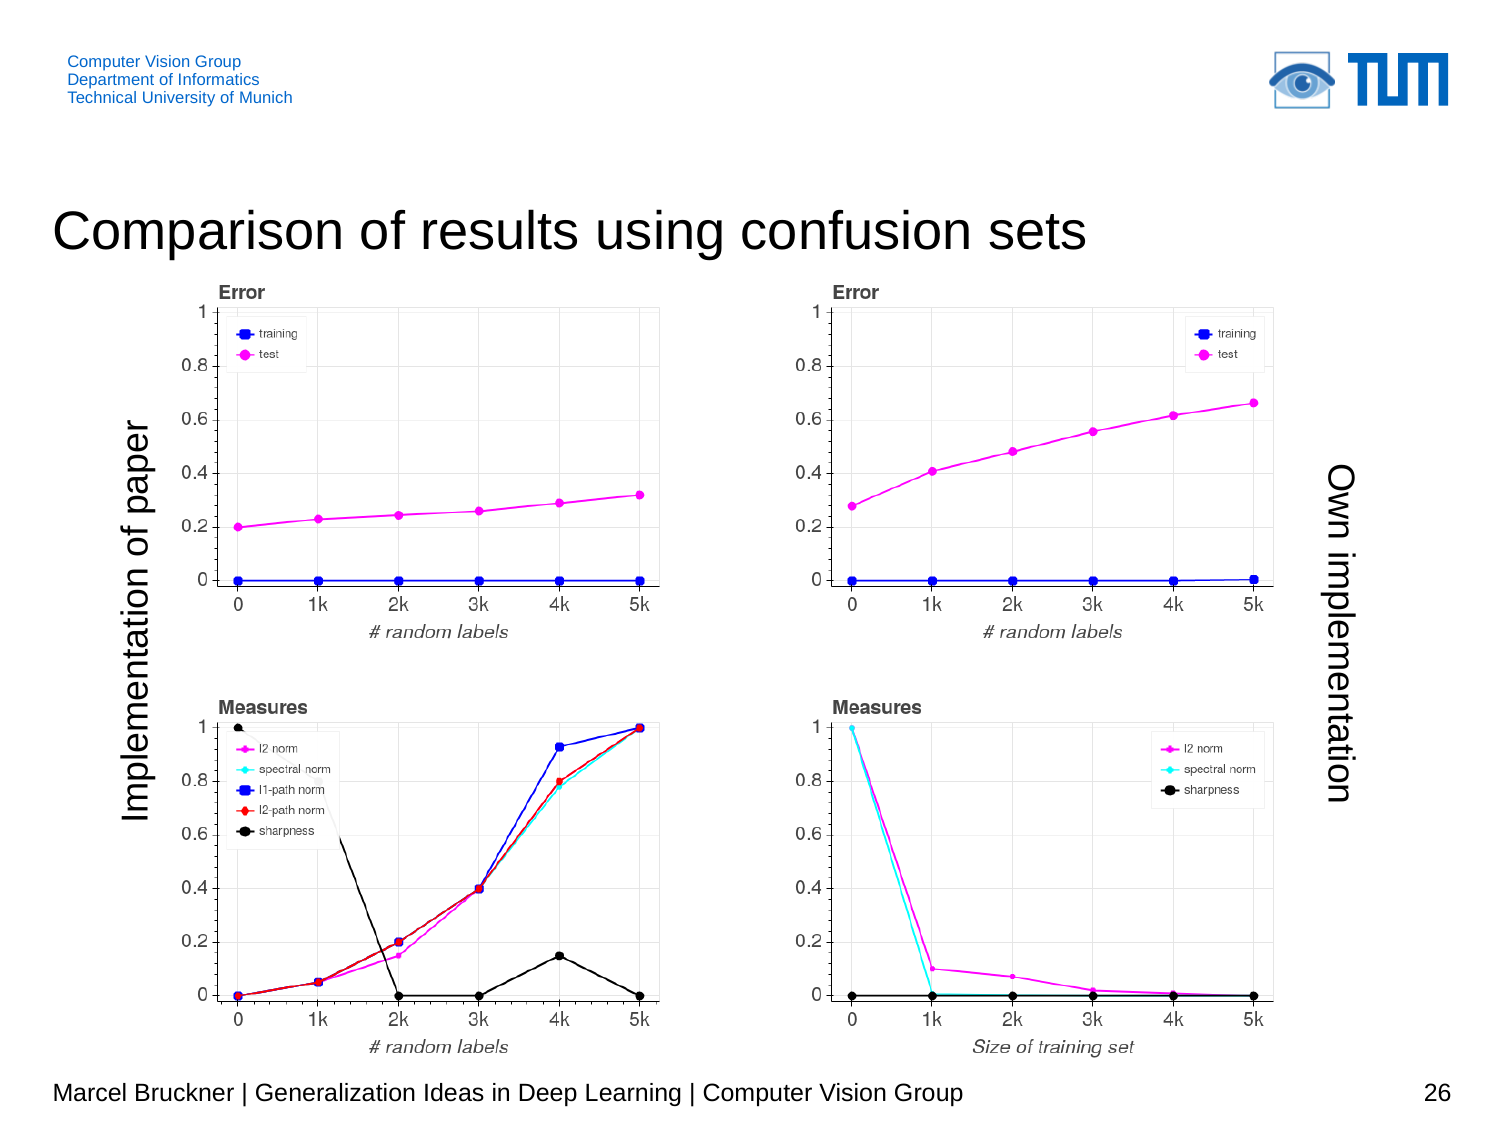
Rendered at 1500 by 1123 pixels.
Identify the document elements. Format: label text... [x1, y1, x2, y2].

picture [791, 686, 1300, 1061]
picture [177, 271, 686, 646]
text_box Implementation of paper [106, 401, 166, 839]
text_box Own implementation [1311, 448, 1371, 886]
picture [1269, 47, 1335, 113]
title Comparison of results using confusion sets [52, 200, 1453, 261]
picture [177, 686, 686, 1061]
picture [791, 271, 1300, 646]
